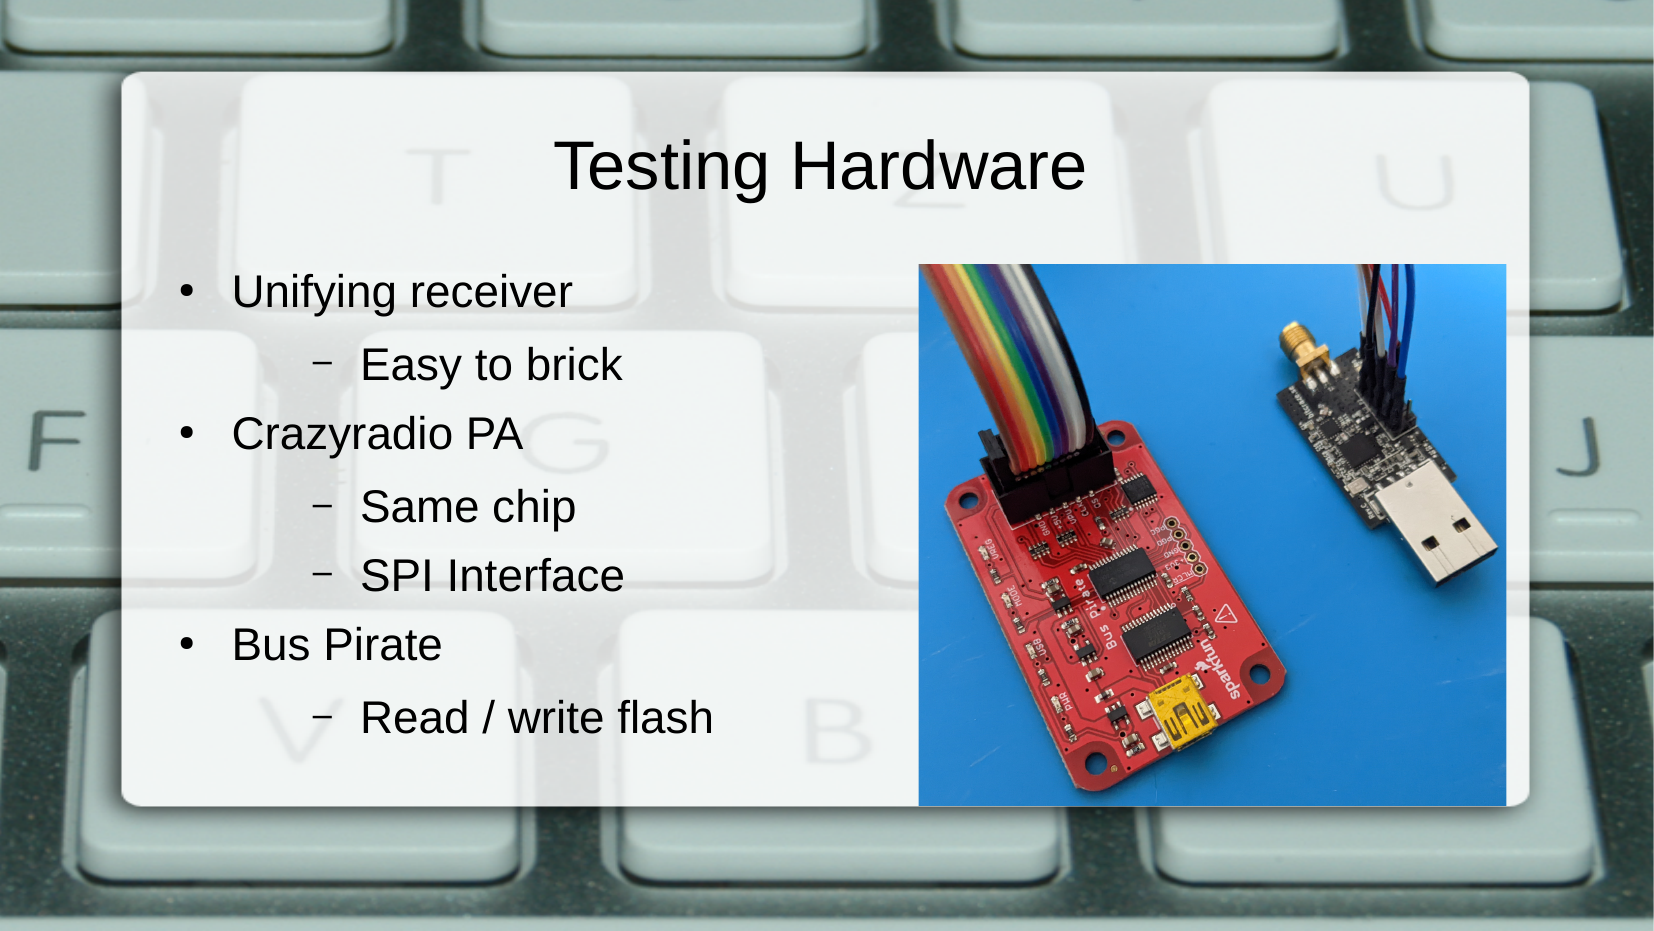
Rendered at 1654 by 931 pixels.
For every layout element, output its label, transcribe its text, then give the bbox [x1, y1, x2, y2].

title Testing Hardware [135, 88, 1506, 244]
picture [0, 0, 1654, 931]
list Unifying receiver Easy to brick Crazyradio PA Same chip SPI Interface Bus Pirate Read / write flash [147, 265, 811, 806]
